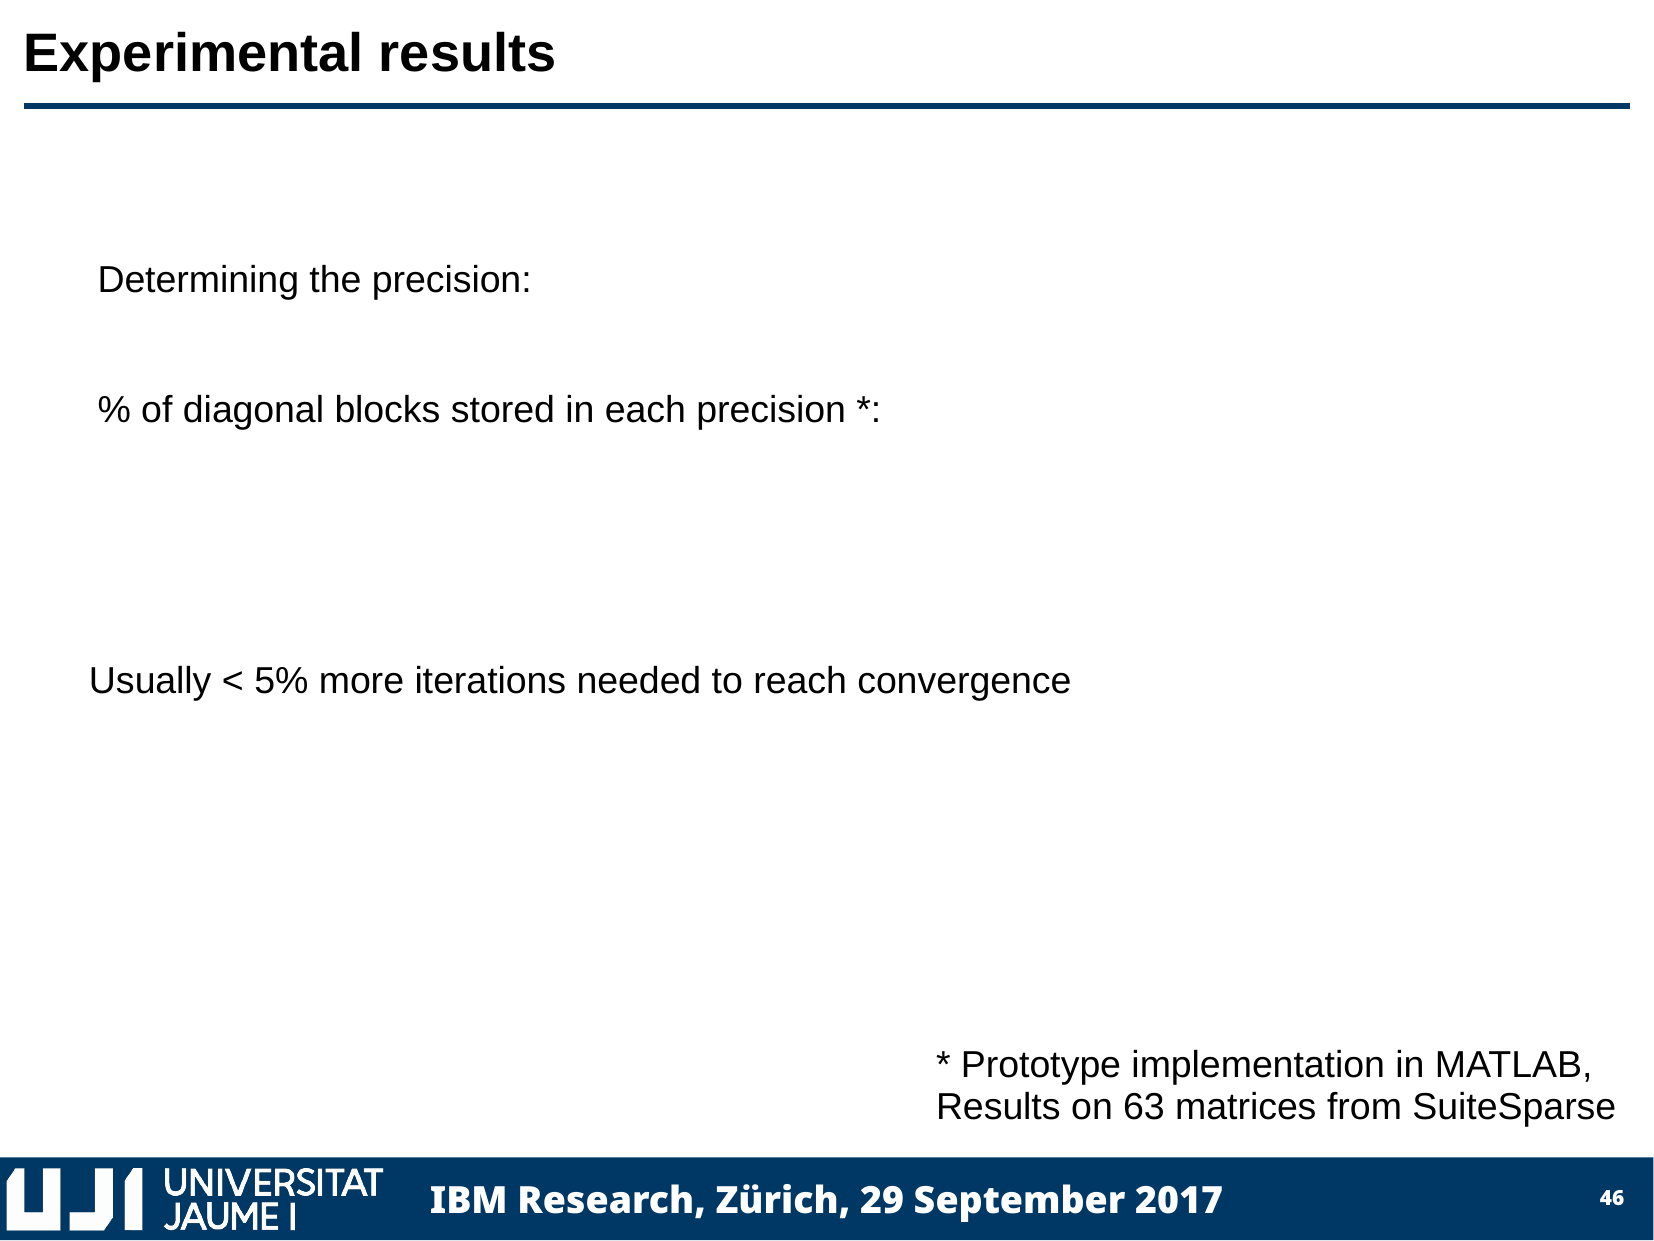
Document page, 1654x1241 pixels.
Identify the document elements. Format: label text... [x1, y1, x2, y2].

text_box * Prototype implementation in MATLAB, Results on 63 matrices from SuiteSparse [921, 1036, 1632, 1134]
text_box Usually < 5% more iterations needed to reach convergence [74, 652, 1087, 709]
picture [0, 1158, 390, 1241]
title Experimental results [23, 0, 1630, 107]
text_box Determining the precision: [82, 250, 547, 308]
text_box % of diagonal blocks stored in each precision *: [82, 380, 897, 438]
